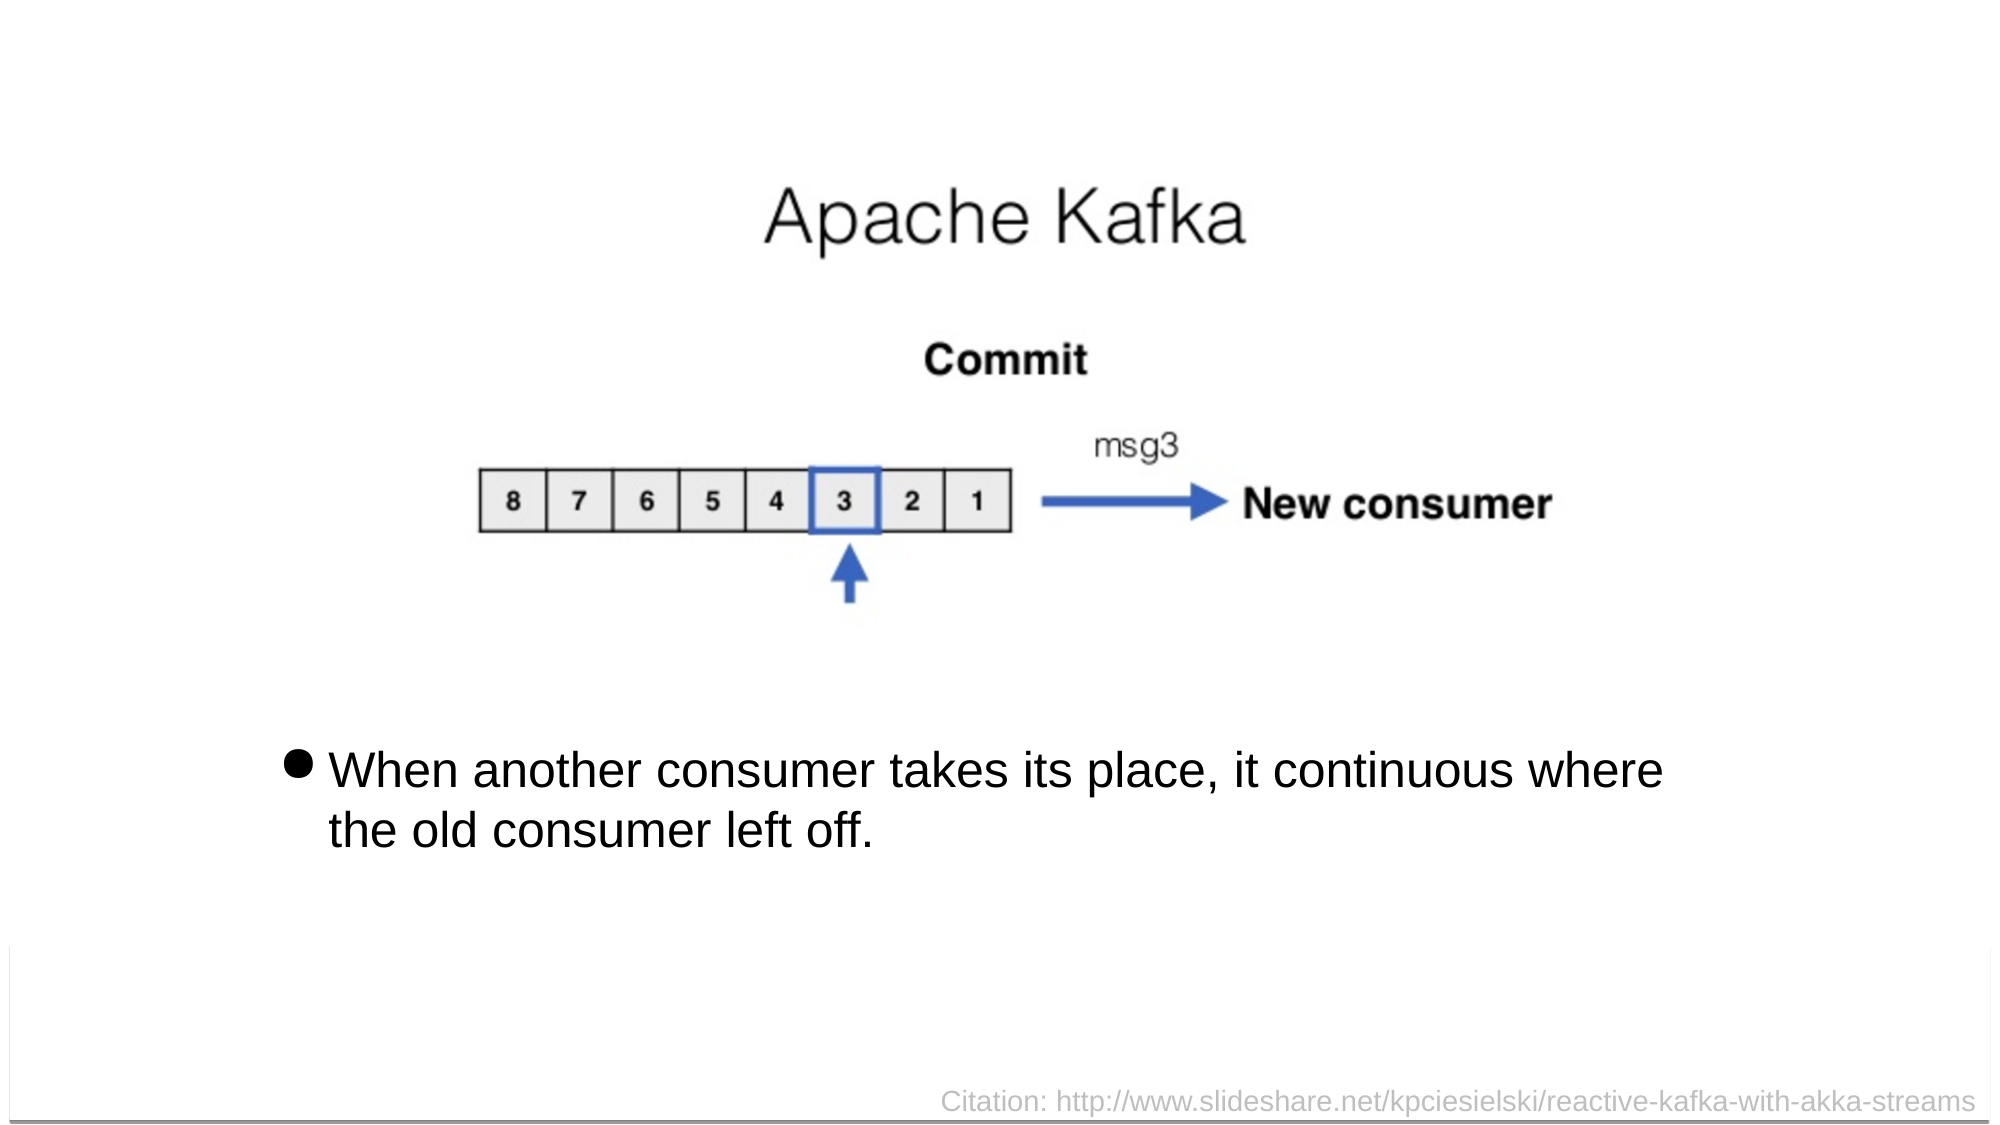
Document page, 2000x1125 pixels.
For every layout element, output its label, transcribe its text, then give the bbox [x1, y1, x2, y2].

text_box Citation: http://www.slideshare.net/kpciesielski/reactive-kafka-with-akka-streams [925, 1074, 1993, 1125]
picture [354, 105, 1657, 729]
text_box When another consumer takes its place, it continuous where the old consumer left off. [213, 729, 1728, 925]
